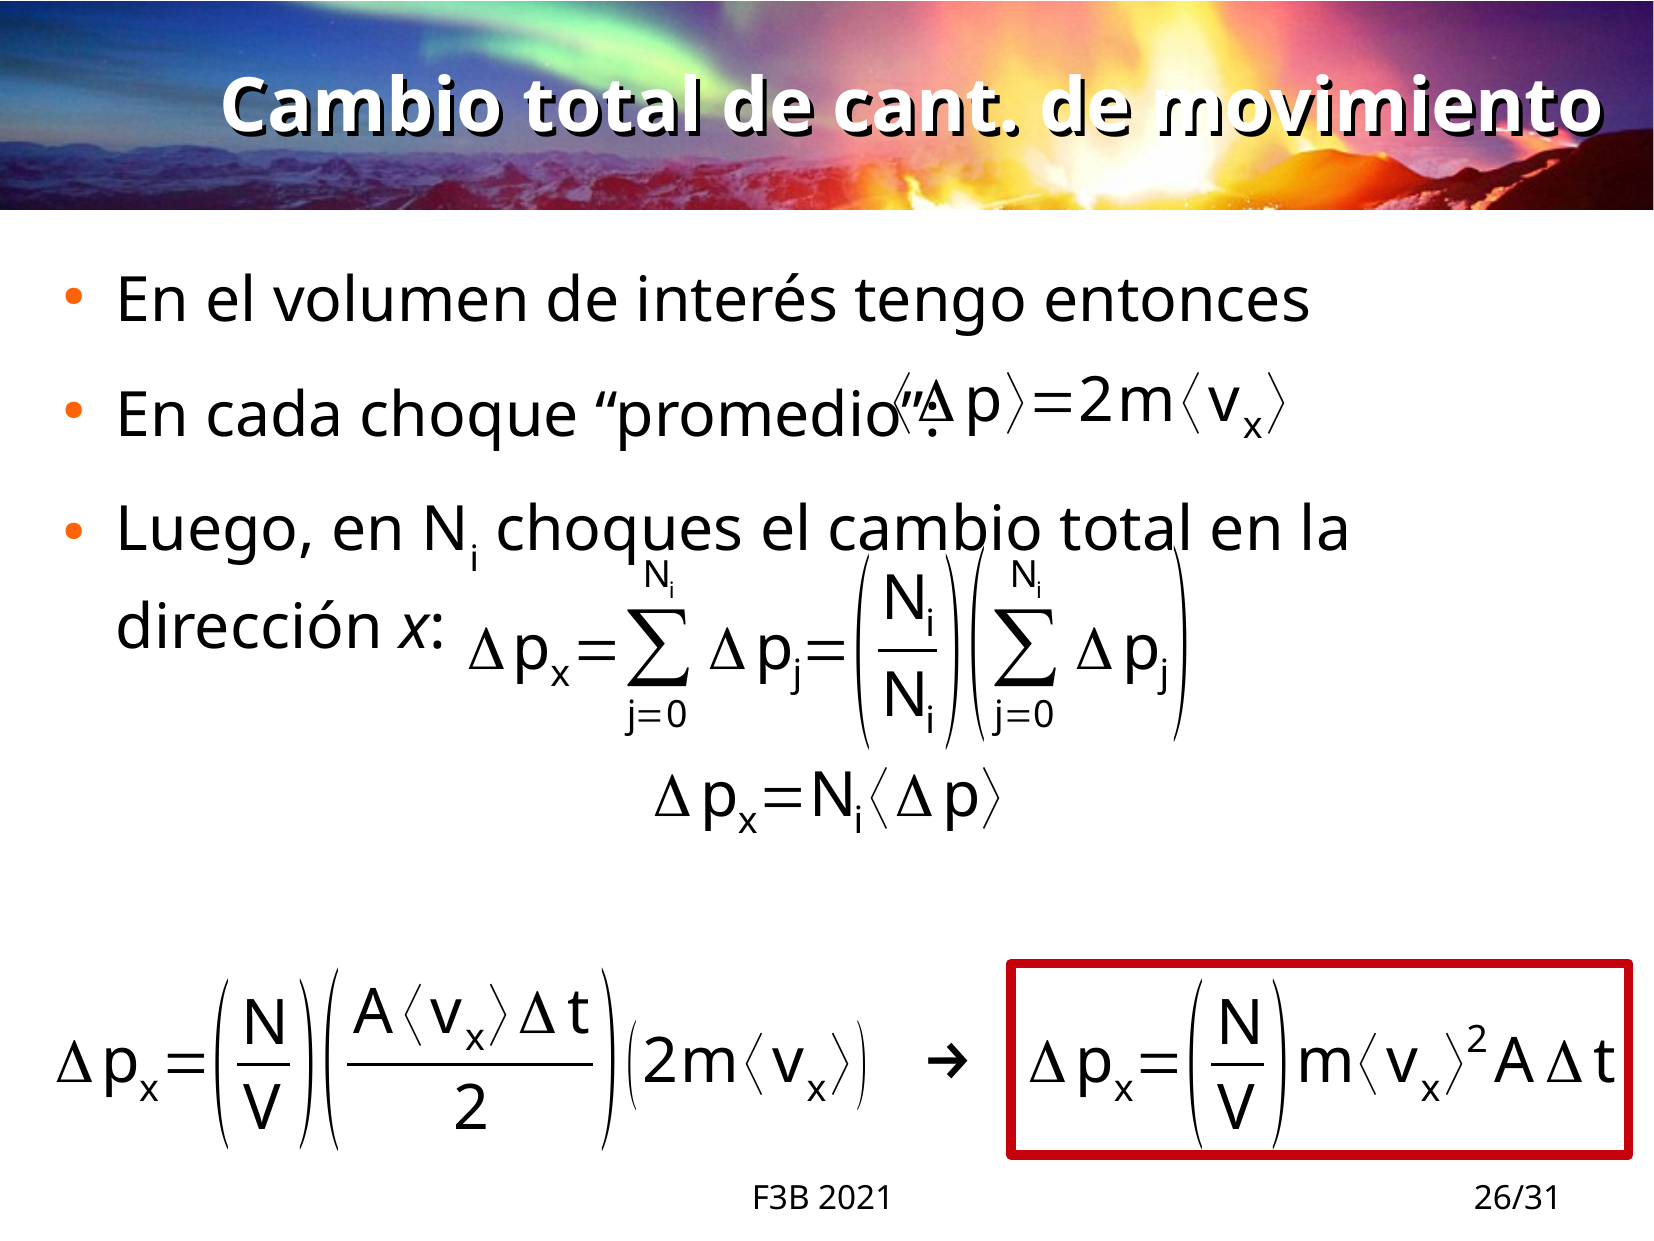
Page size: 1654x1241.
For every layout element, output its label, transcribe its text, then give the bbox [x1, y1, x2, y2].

title Cambio total de cant. de movimiento [45, 15, 1606, 191]
chart [459, 542, 1199, 844]
chart [1016, 968, 1623, 1150]
chart [47, 963, 1006, 1156]
picture [0, 1, 1654, 210]
list En el volumen de interés tengo entonces En cada choque “promedio”: Luego, en Ni choques el cambio total en la dirección x: Y entonces [45, 255, 1606, 1156]
chart [885, 360, 1295, 448]
